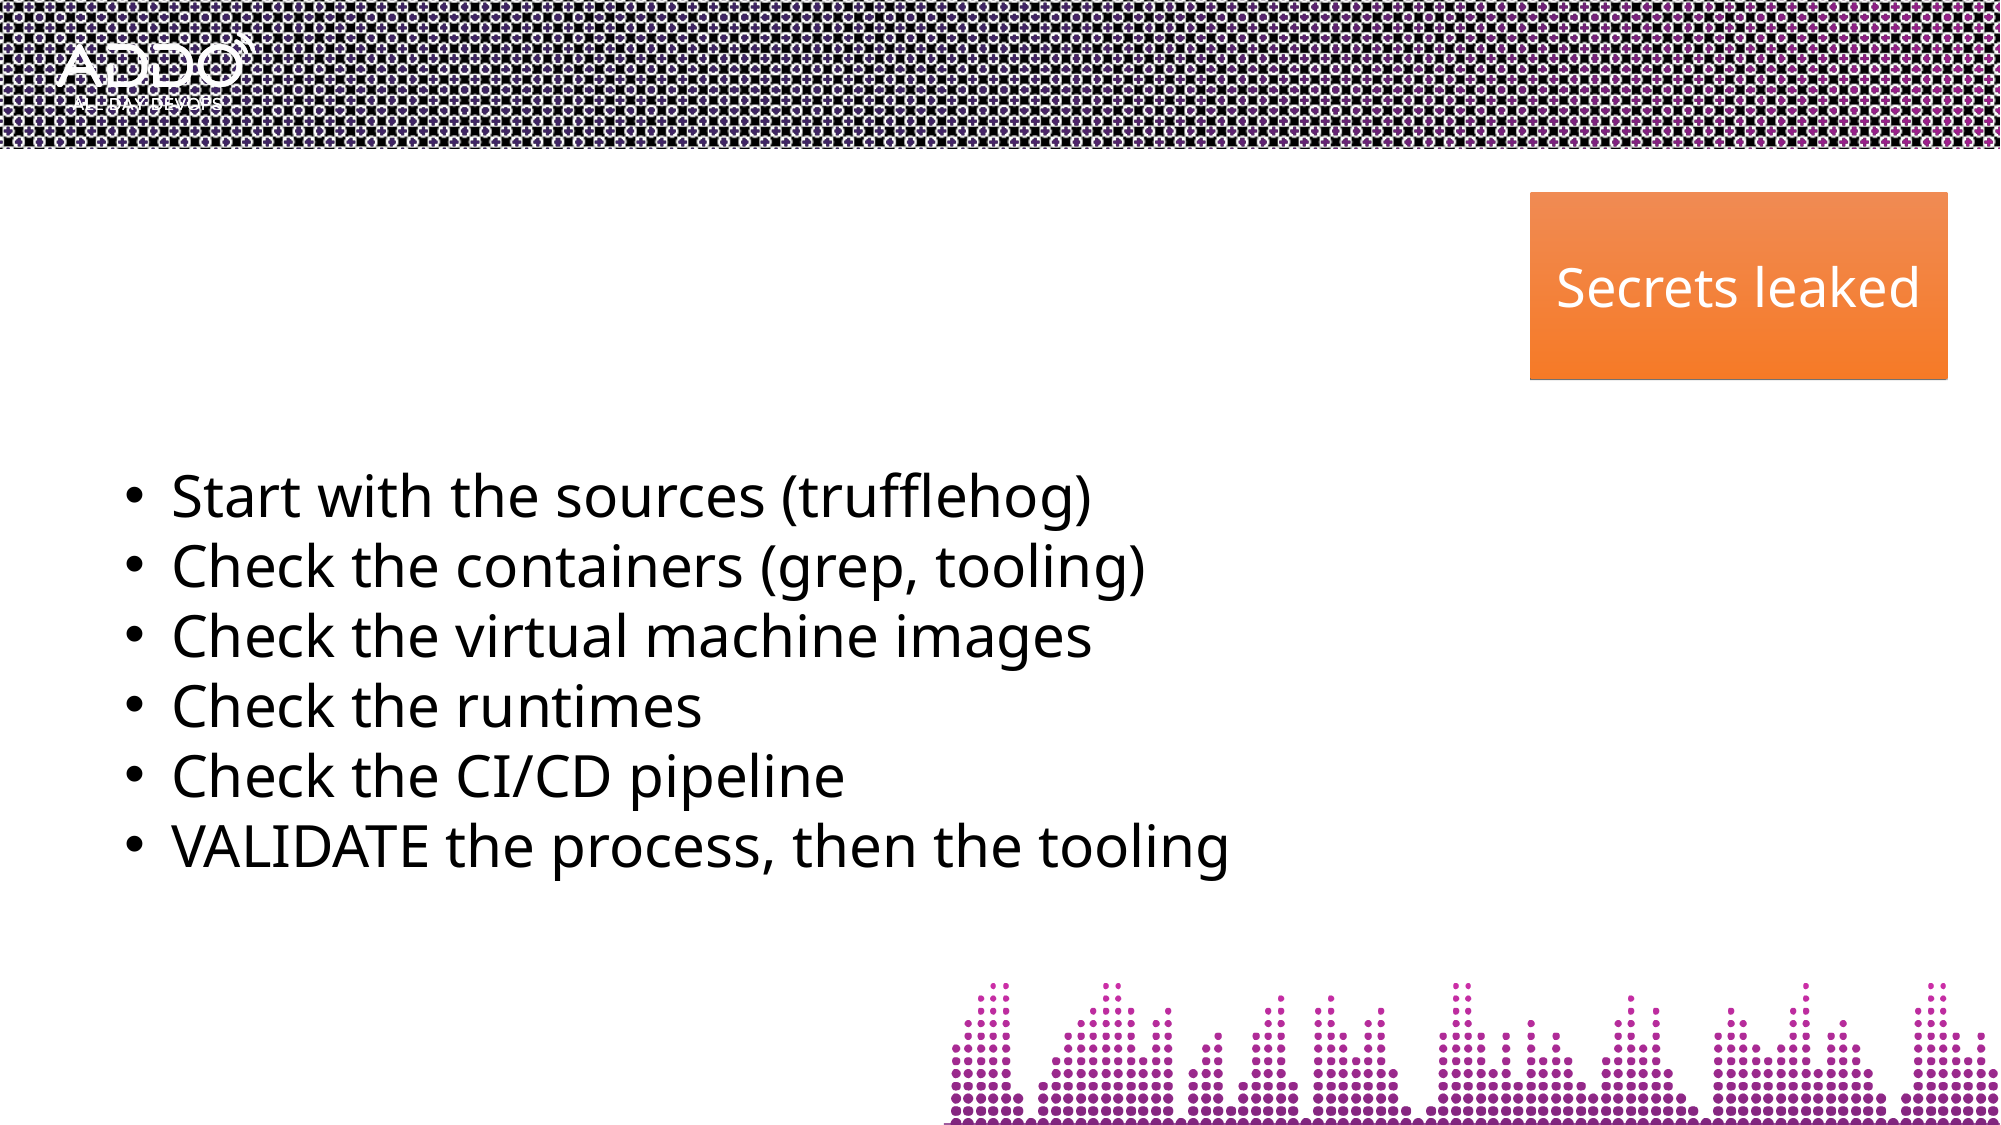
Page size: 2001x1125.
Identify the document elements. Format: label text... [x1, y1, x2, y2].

text_box Secrets leaked [1530, 192, 1948, 379]
picture [0, 0, 2000, 149]
text_box Start with the sources (trufflehog) Check the containers (grep, tooling) Check the virtual machine images Check the runtimes Check the CI/CD pipeline VALIDATE the process, then the tooling [109, 451, 1740, 891]
picture [943, 983, 2000, 1125]
